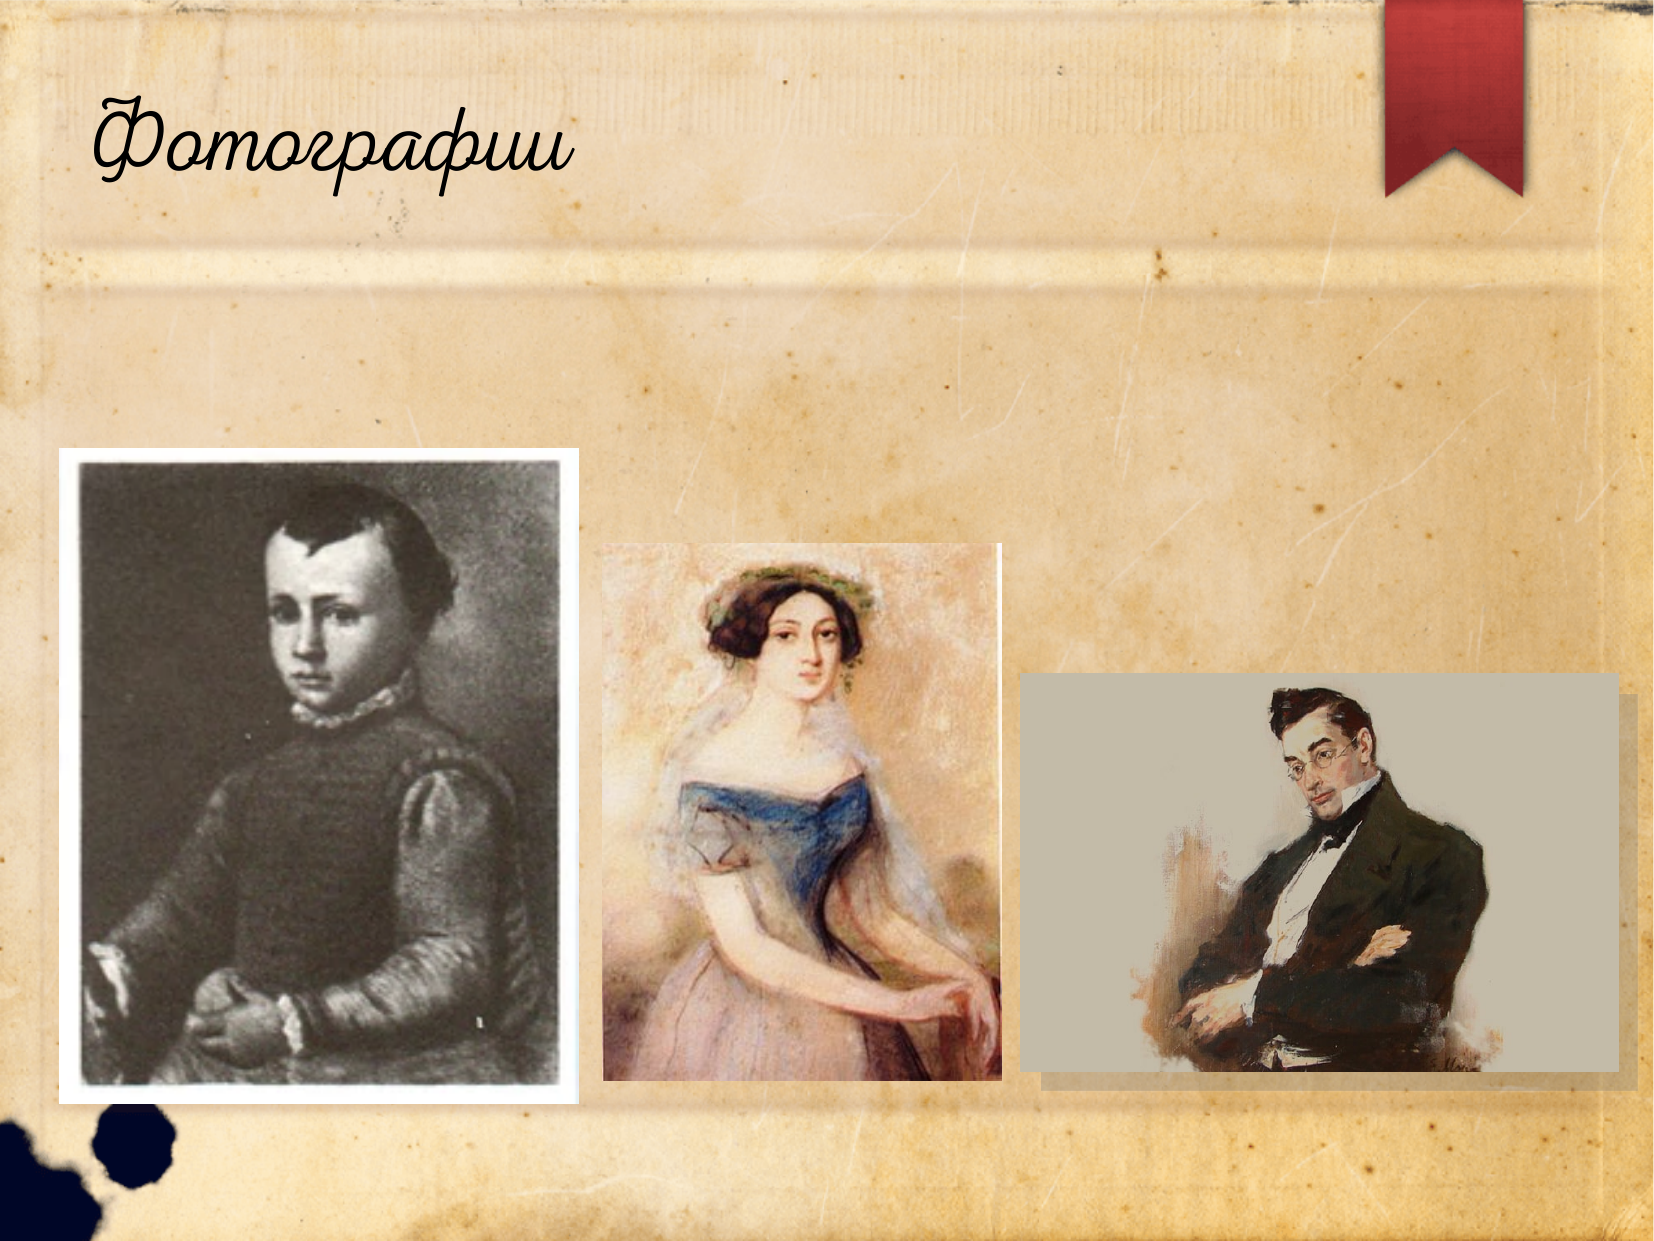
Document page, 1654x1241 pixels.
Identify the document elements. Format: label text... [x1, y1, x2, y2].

picture [0, 0, 1654, 1241]
title Фотографии [82, 49, 1347, 237]
